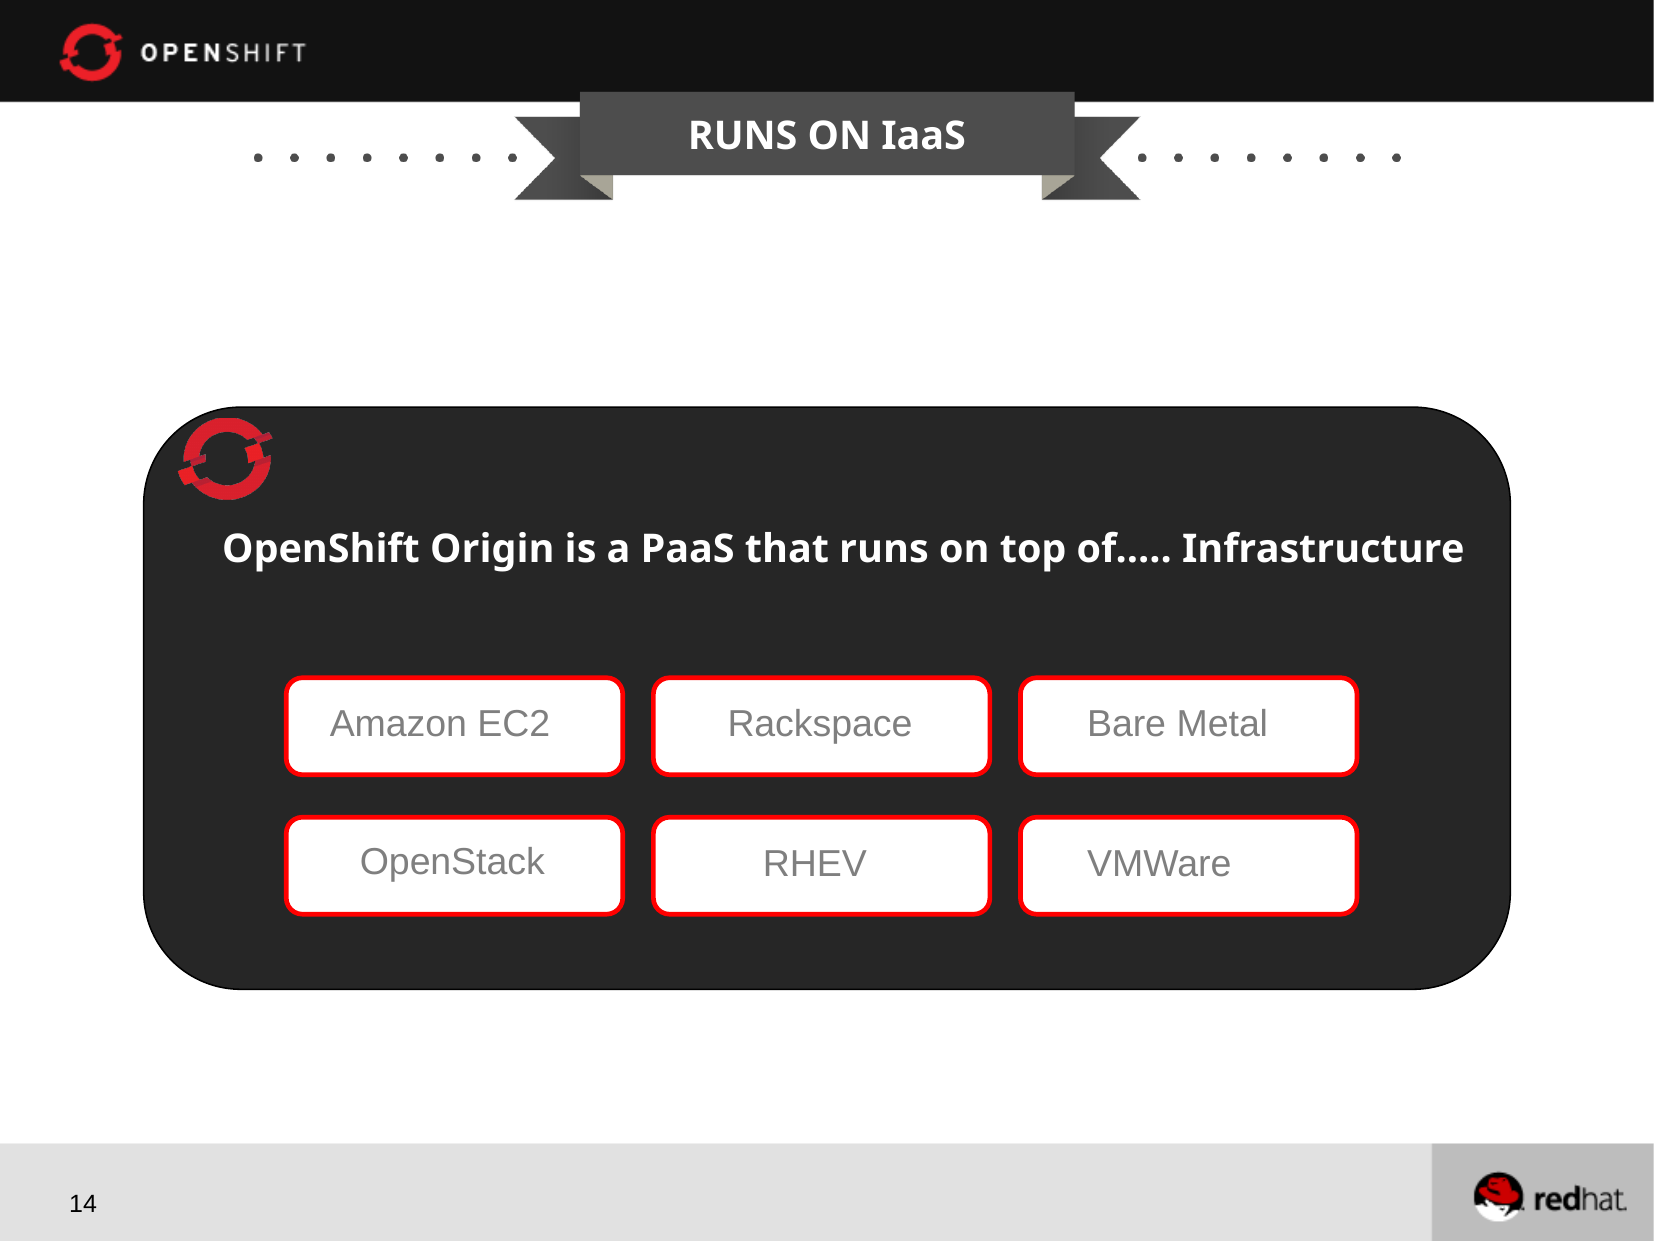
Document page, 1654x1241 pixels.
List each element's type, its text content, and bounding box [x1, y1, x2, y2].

picture [0, 0, 1654, 1241]
text_box RHEV [748, 831, 903, 892]
text_box Bare Metal [1072, 691, 1295, 752]
text_box Amazon EC2 [315, 691, 582, 752]
text_box [143, 407, 1511, 990]
text_box OpenStack [345, 829, 586, 890]
text_box VMWare [1072, 831, 1276, 892]
text_box Rackspace [712, 691, 940, 752]
text_box RUNS ON IaaS [581, 101, 1073, 166]
text_box OpenShift Origin is a PaaS that runs on top of..... Infrastructure [177, 514, 1511, 579]
